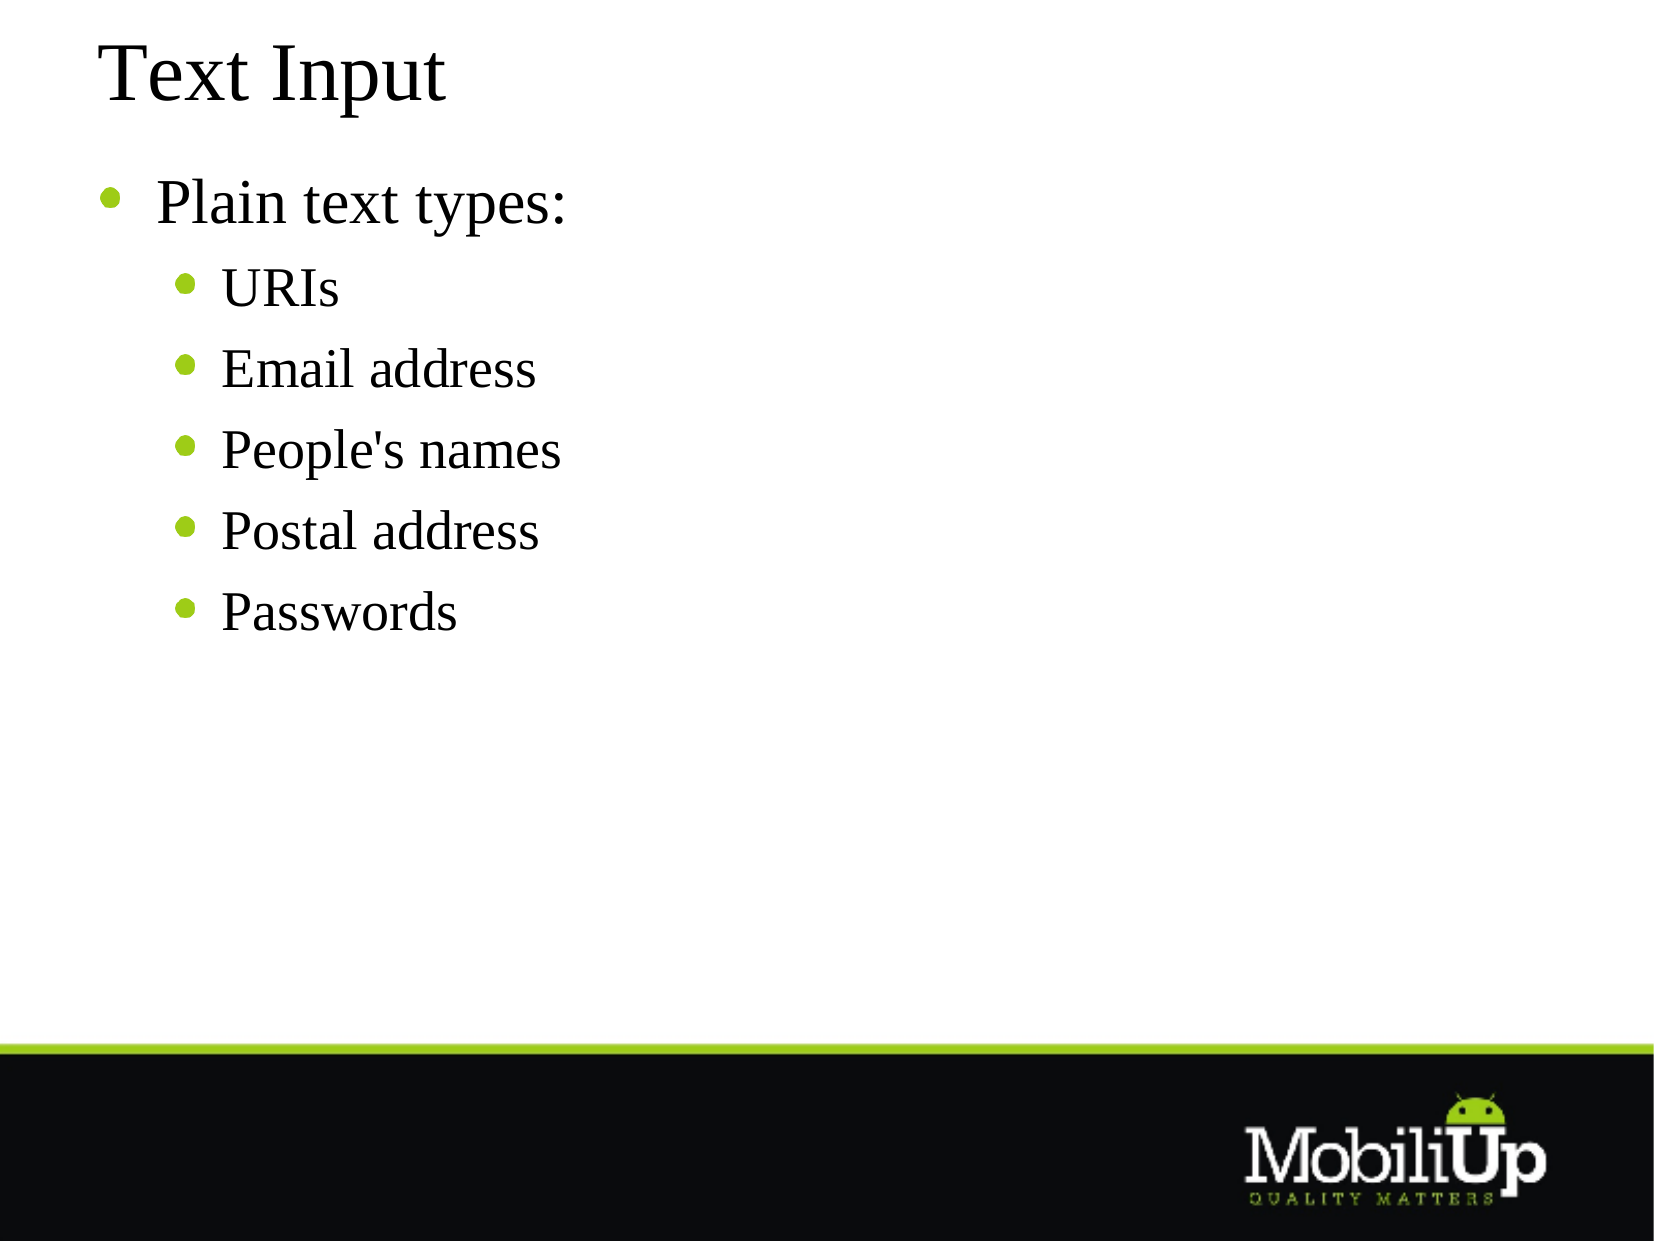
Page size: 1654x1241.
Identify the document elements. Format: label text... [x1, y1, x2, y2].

picture [0, 0, 1654, 1241]
list Plain text types: URIs Email address People's names Postal address Passwords [85, 151, 1574, 871]
title Text Input [82, 9, 1571, 125]
